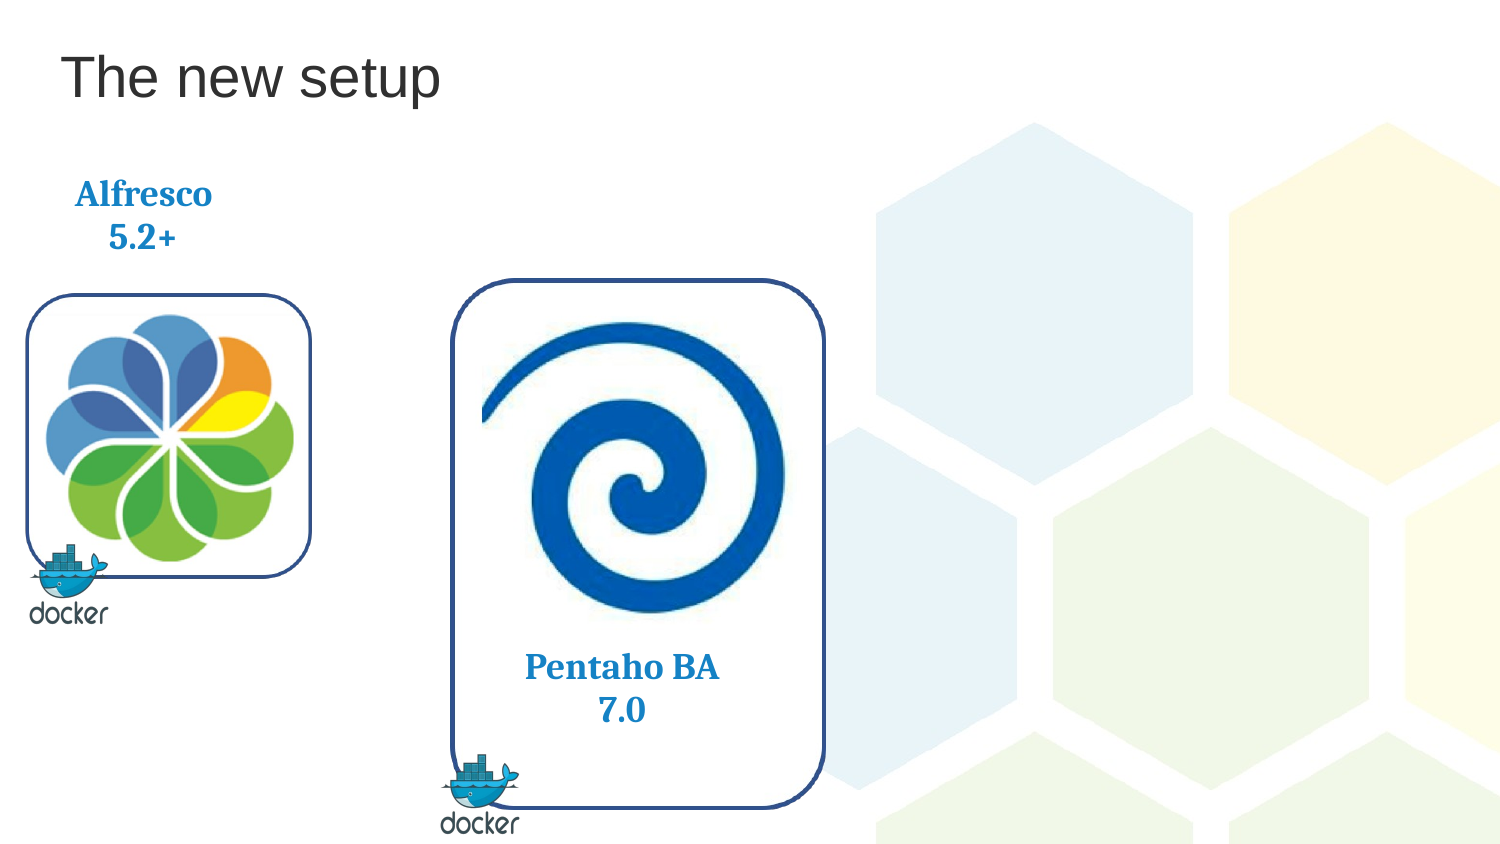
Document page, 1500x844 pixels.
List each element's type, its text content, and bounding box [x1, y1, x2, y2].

text_box Alfresco 5.2+ [60, 165, 271, 267]
picture [0, 0, 1500, 844]
text_box Pentaho BA 7.0 [510, 638, 811, 789]
title The new setup [45, 24, 1443, 118]
